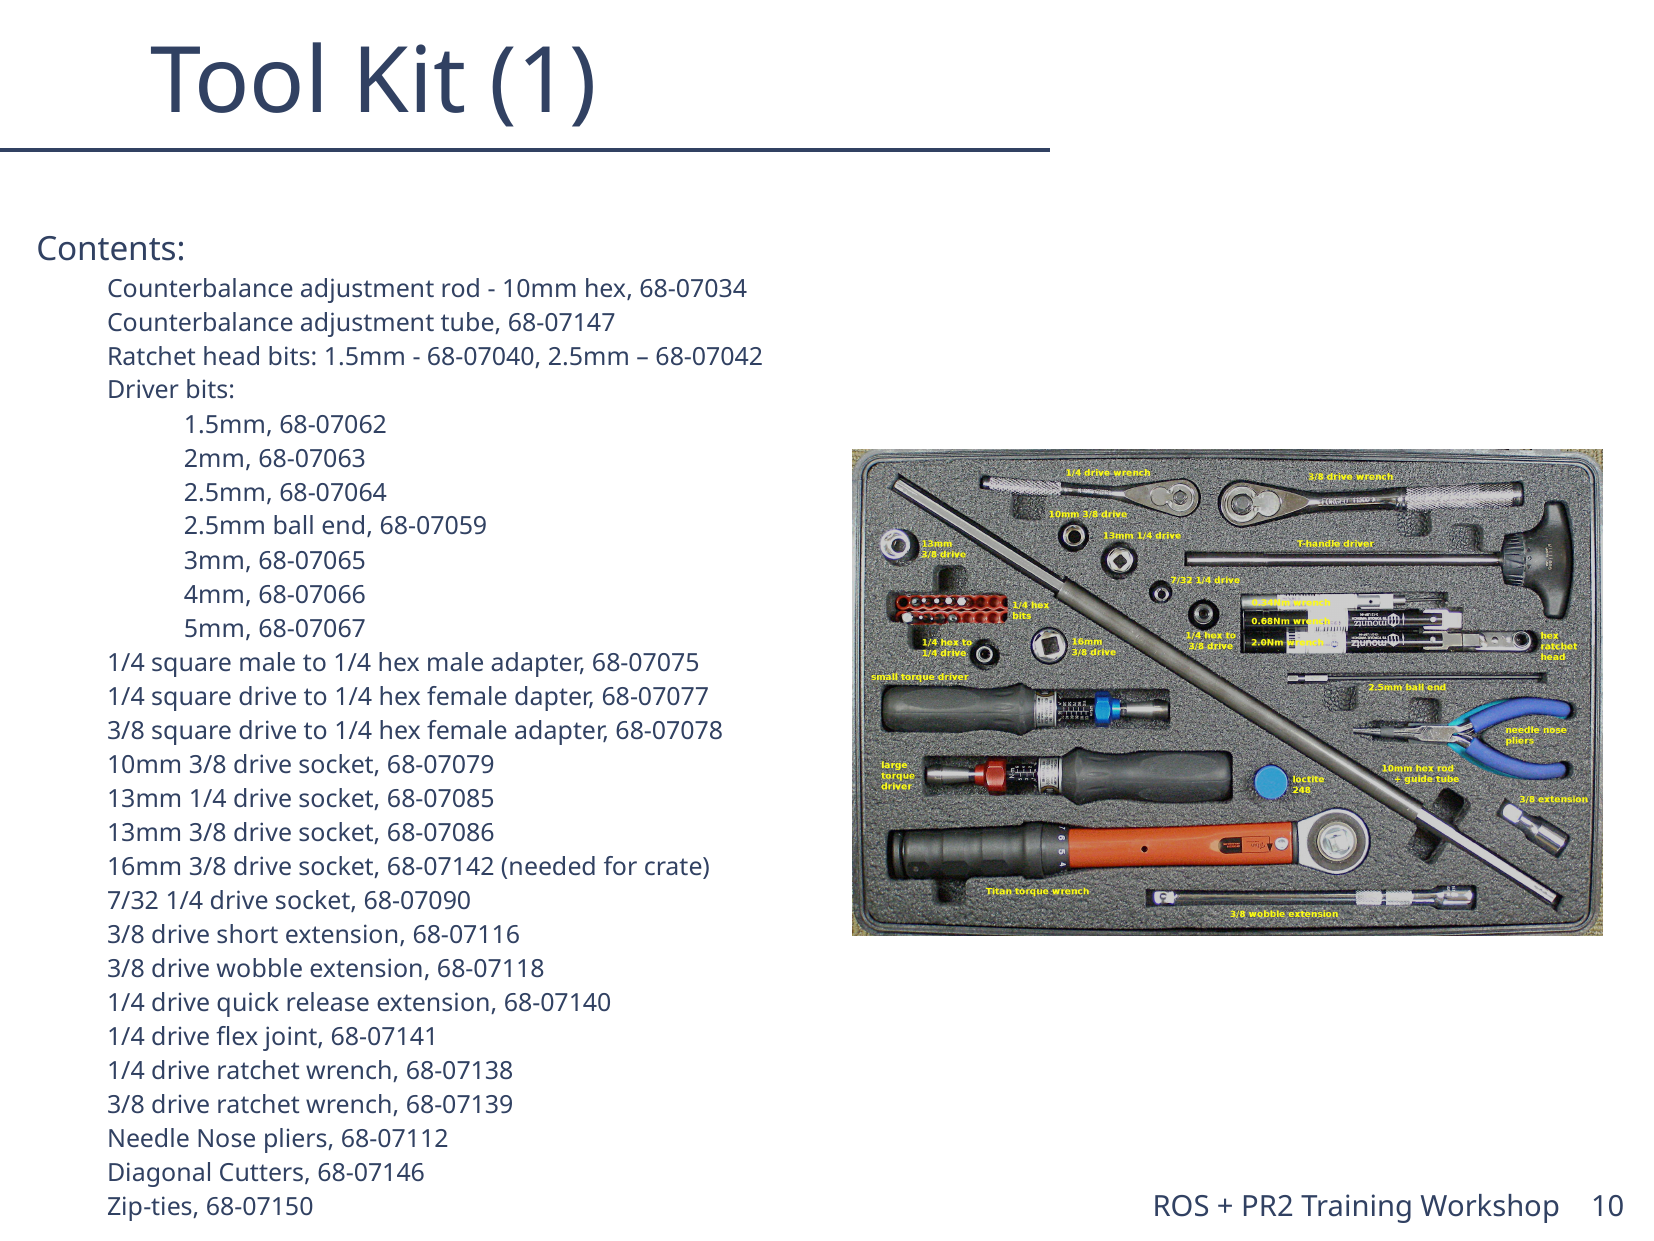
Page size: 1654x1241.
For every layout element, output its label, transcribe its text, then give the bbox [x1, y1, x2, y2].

picture [852, 449, 1603, 937]
list Contents: Counterbalance adjustment rod - 10mm hex, 68-07034 Counterbalance adjustment tube, 68-07147 Ratchet head bits: 1.5mm - 68-07040, 2.5mm – 68-07042 Driver bits: 1.5mm, 68-07062 2mm, 68-07063 2.5mm, 68-07064 2.5mm ball end, 68-07059 3mm, 68-07065 4mm, 68-07066 5mm, 68-07067 1/4 square male to 1/4 hex male adapter, 68-07075 1/4 square drive to 1/4 hex female dapter, 68-07077 3/8 square drive to 1/4 hex female adapter, 68-07078 10mm 3/8 drive socket, 68-07079 13mm 1/4 drive socket, 68-07085 13mm 3/8 drive socket, 68-07086 16mm 3/8 drive socket, 68-07142 (needed for crate) 7/32 1/4 drive socket, 68-07090 3/8 drive short extension, 68-07116 3/8 drive wobble extension, 68-07118 1/4 drive quick release extension, 68-07140 1/4 drive flex joint, 68-07141 1/4 drive ratchet wrench, 68-07138 3/8 drive ratchet wrench, 68-07139 Needle Nose pliers, 68-07112 Diagonal Cutters, 68-07146 Zip-ties, 68-07150 - See support.willowgarage.com to order replacement parts. [18, 225, 1571, 1109]
title Tool Kit (1) [150, 0, 1639, 155]
